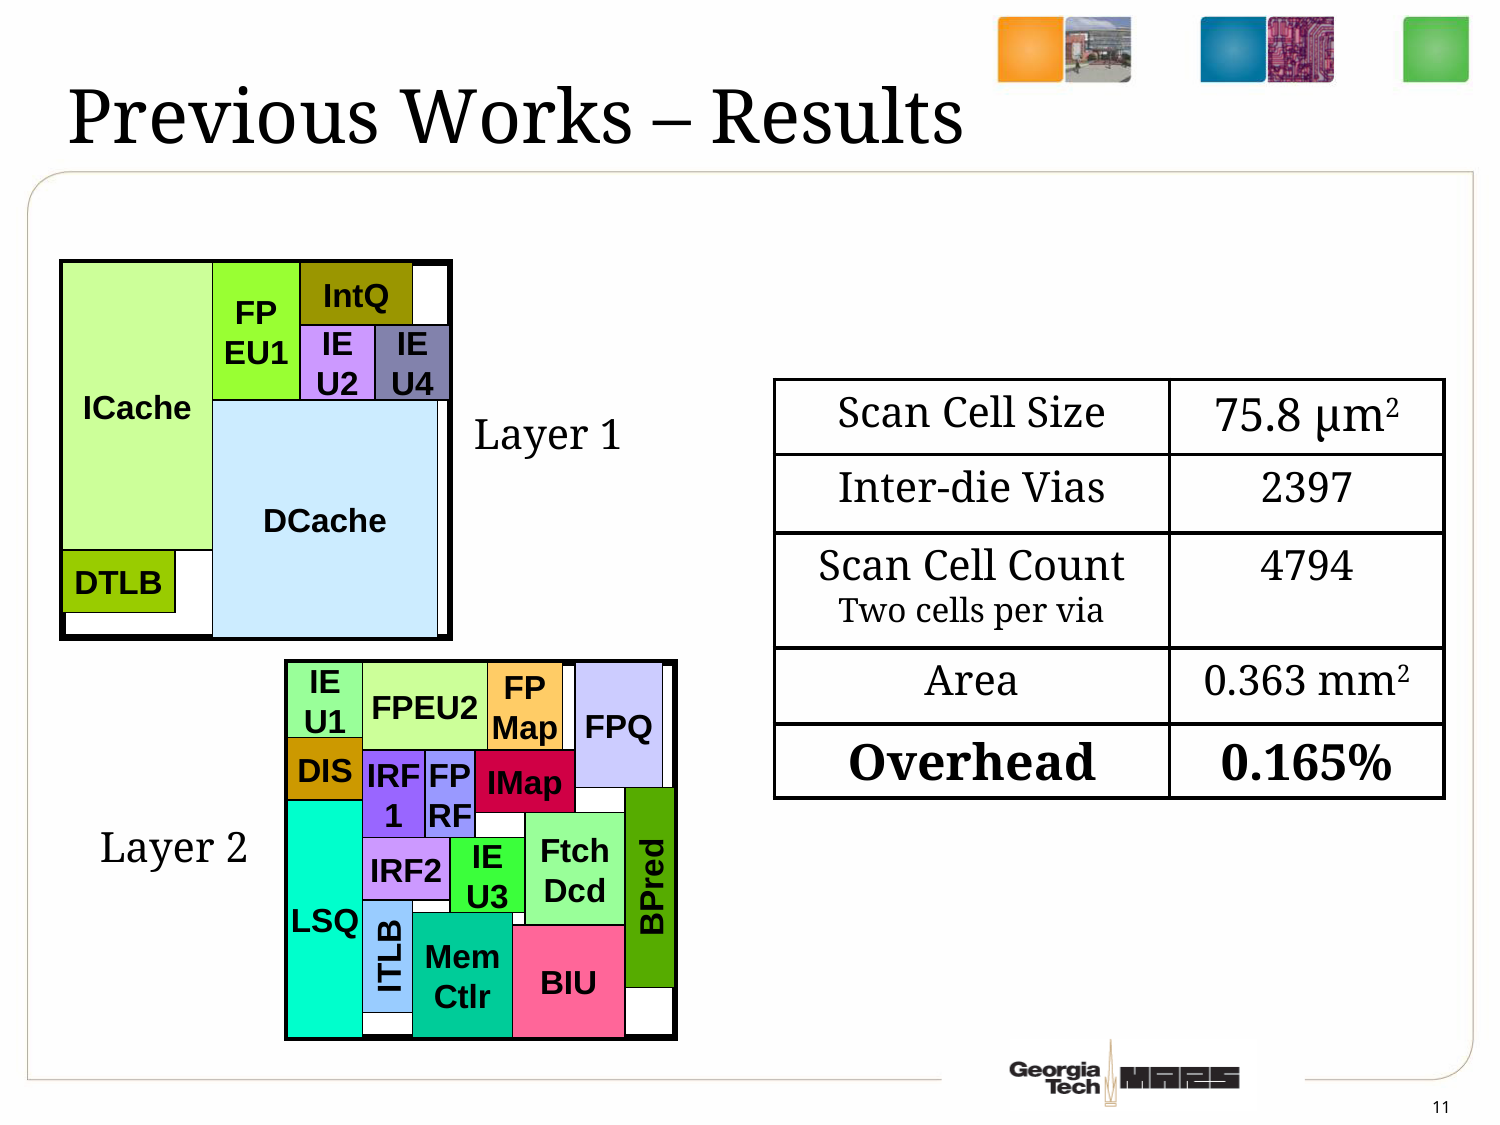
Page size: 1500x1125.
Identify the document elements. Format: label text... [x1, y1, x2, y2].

text_box IRF2 [362, 837, 450, 901]
text_box IE U3 [450, 837, 524, 913]
table_cell 0.165% [1171, 726, 1442, 796]
title Previous Works – Results [52, 52, 1403, 177]
text_box FP EU1 [212, 262, 300, 399]
text_box IE U2 [300, 324, 376, 399]
text_box Ftch Dcd [524, 812, 625, 924]
text_box [413, 901, 450, 912]
table_cell Overhead [776, 726, 1168, 796]
text_box Layer 2 [84, 813, 264, 879]
text_box Layer 1 [459, 400, 638, 467]
text_box LSQ [287, 799, 363, 1038]
text_box [563, 662, 574, 750]
text_box [576, 788, 624, 812]
text_box IE U1 [287, 662, 362, 737]
text_box [413, 262, 451, 324]
text_box IntQ [299, 262, 413, 325]
text_box FP Map [487, 662, 563, 750]
text_box DTLB [62, 549, 175, 613]
text_box FPEU2 [362, 662, 487, 750]
text_box ICache [62, 262, 212, 550]
text_box IMap [474, 750, 576, 813]
text_box [625, 662, 676, 1038]
text_box BPred [624, 787, 675, 988]
text_box [438, 400, 451, 638]
table_cell 0.363 mm2 [1171, 650, 1442, 722]
text_box FP RF [425, 750, 475, 837]
text_box BIU [512, 924, 625, 1038]
text_box [475, 813, 524, 837]
picture [0, 0, 1500, 1125]
text_box DIS [287, 737, 363, 799]
text_box [62, 550, 212, 638]
table_cell Area [776, 650, 1168, 722]
table_cell 2397 [1171, 456, 1442, 531]
table_header 75.8 μm2 [1171, 381, 1442, 453]
text_box DCache [212, 399, 438, 638]
table_header Scan Cell Size [776, 381, 1168, 453]
text_box [513, 913, 524, 924]
text_box FPQ [574, 662, 663, 788]
text_box IRF 1 [362, 750, 425, 837]
text_box IE U4 [376, 324, 451, 400]
table_cell Scan Cell Count Two cells per via [776, 535, 1168, 646]
table_cell 4794 [1171, 535, 1442, 646]
text_box Mem Ctlr [412, 912, 513, 1038]
text_box [363, 1013, 412, 1038]
text_box ITLB [362, 899, 413, 1013]
table_cell Inter-die Vias [776, 456, 1168, 531]
